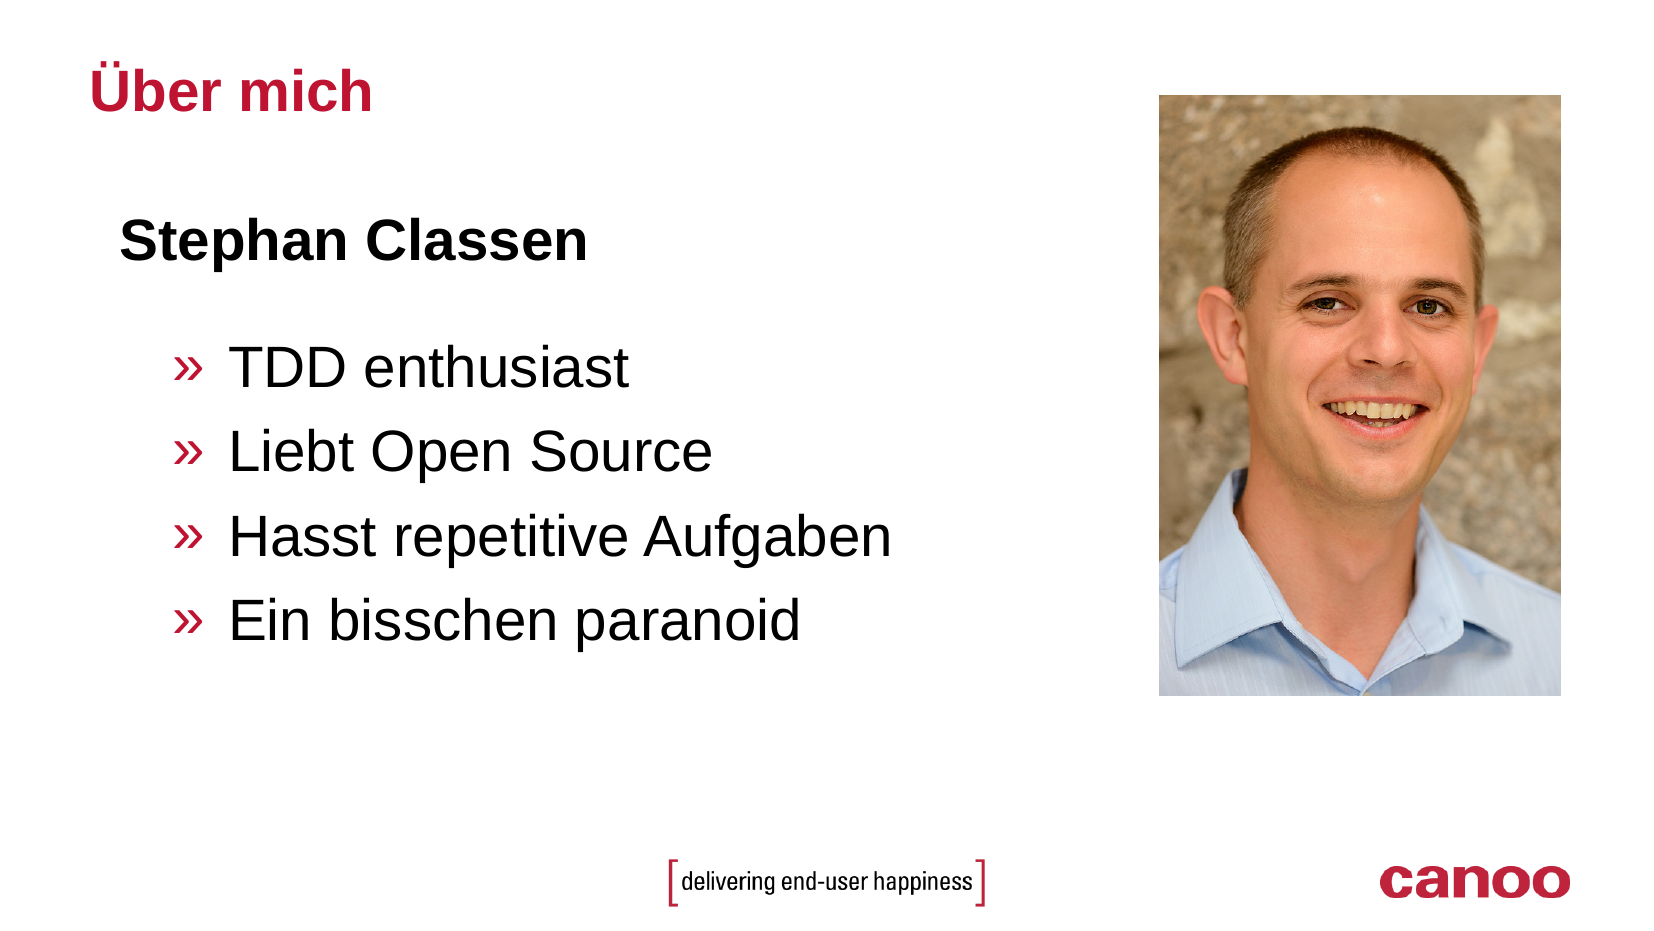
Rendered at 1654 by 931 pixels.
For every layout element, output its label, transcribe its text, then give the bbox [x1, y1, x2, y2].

title Über mich [75, 45, 1591, 136]
list TDD enthusiast Liebt Open Source Hasst repetitive Aufgaben Ein bisschen paranoid [157, 321, 1118, 741]
text_box Stephan Classen [105, 195, 1021, 280]
picture [1380, 866, 1570, 898]
picture [662, 855, 991, 910]
picture [1159, 95, 1561, 696]
